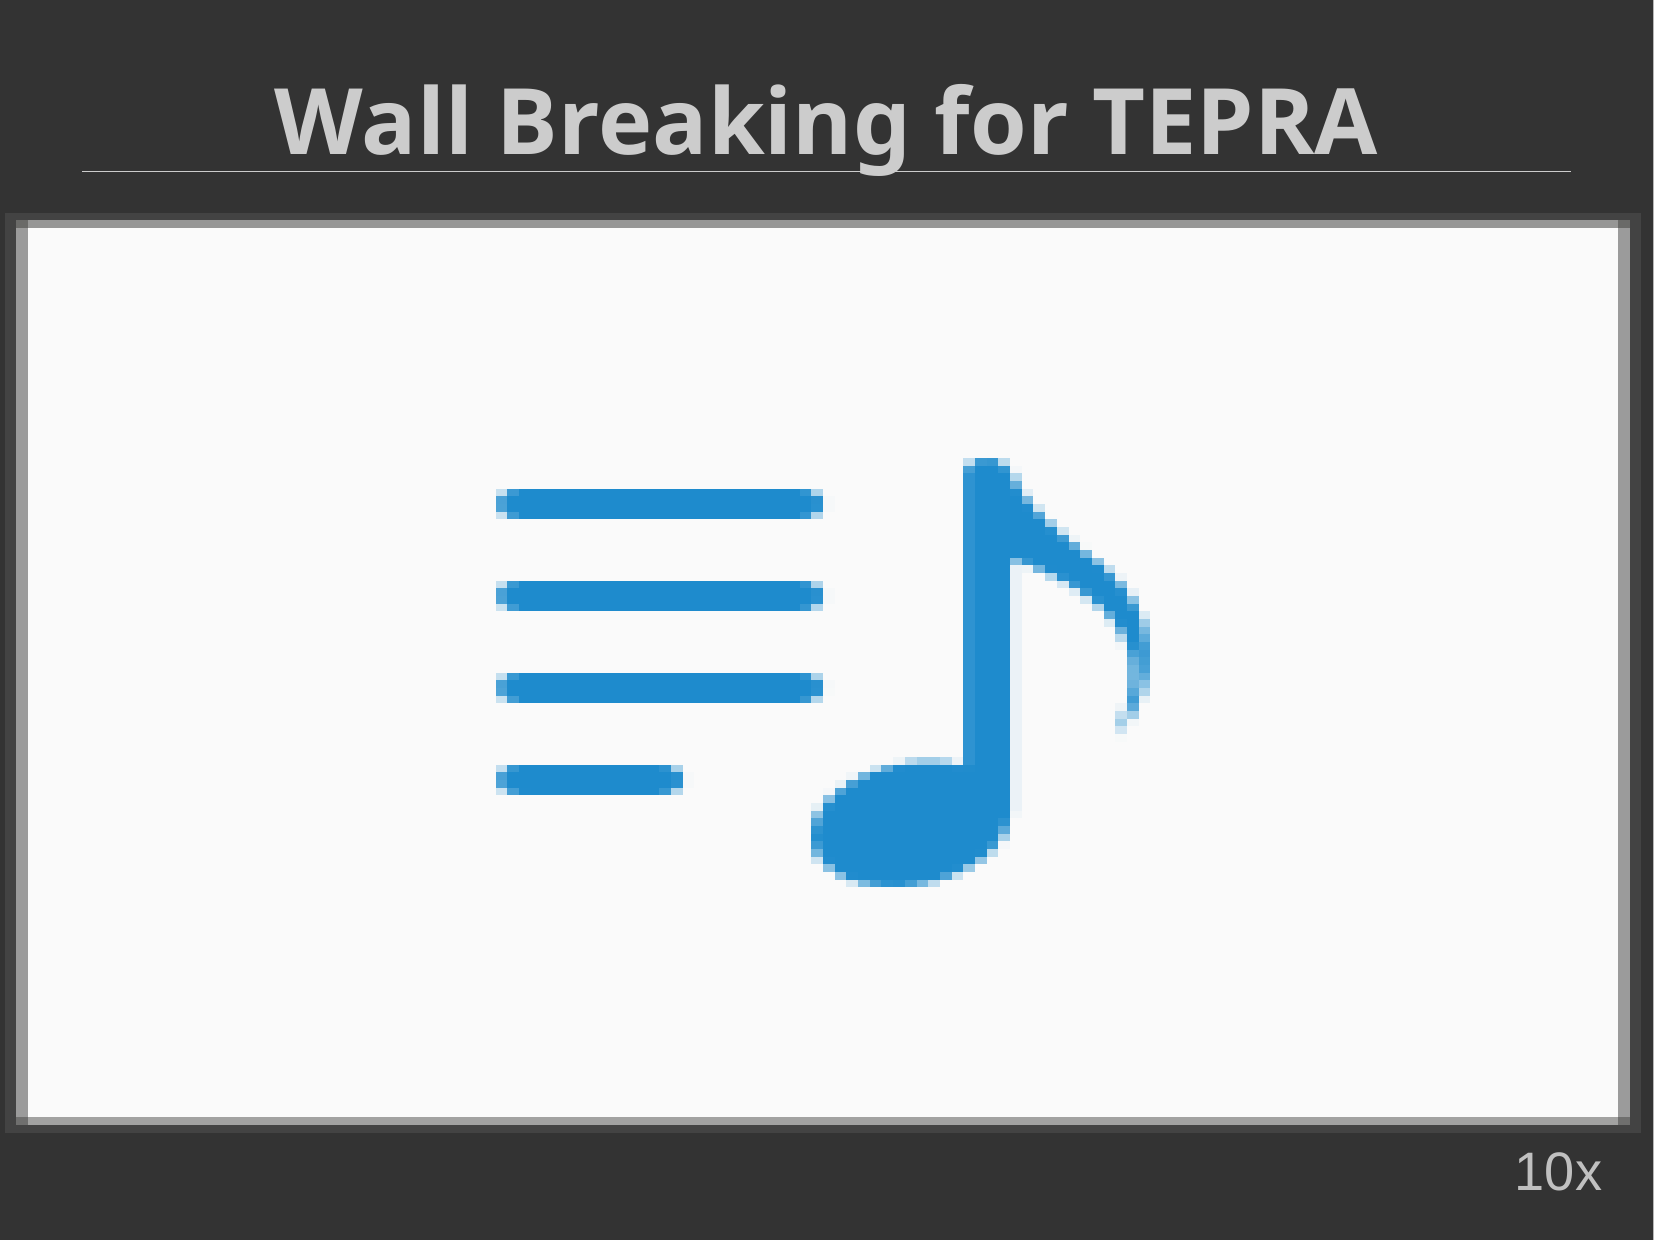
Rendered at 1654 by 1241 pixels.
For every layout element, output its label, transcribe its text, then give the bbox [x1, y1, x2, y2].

title Wall Breaking for TEPRA [82, 49, 1571, 189]
text_box 10x [1500, 1133, 1619, 1210]
text_box [4, 212, 1643, 1134]
